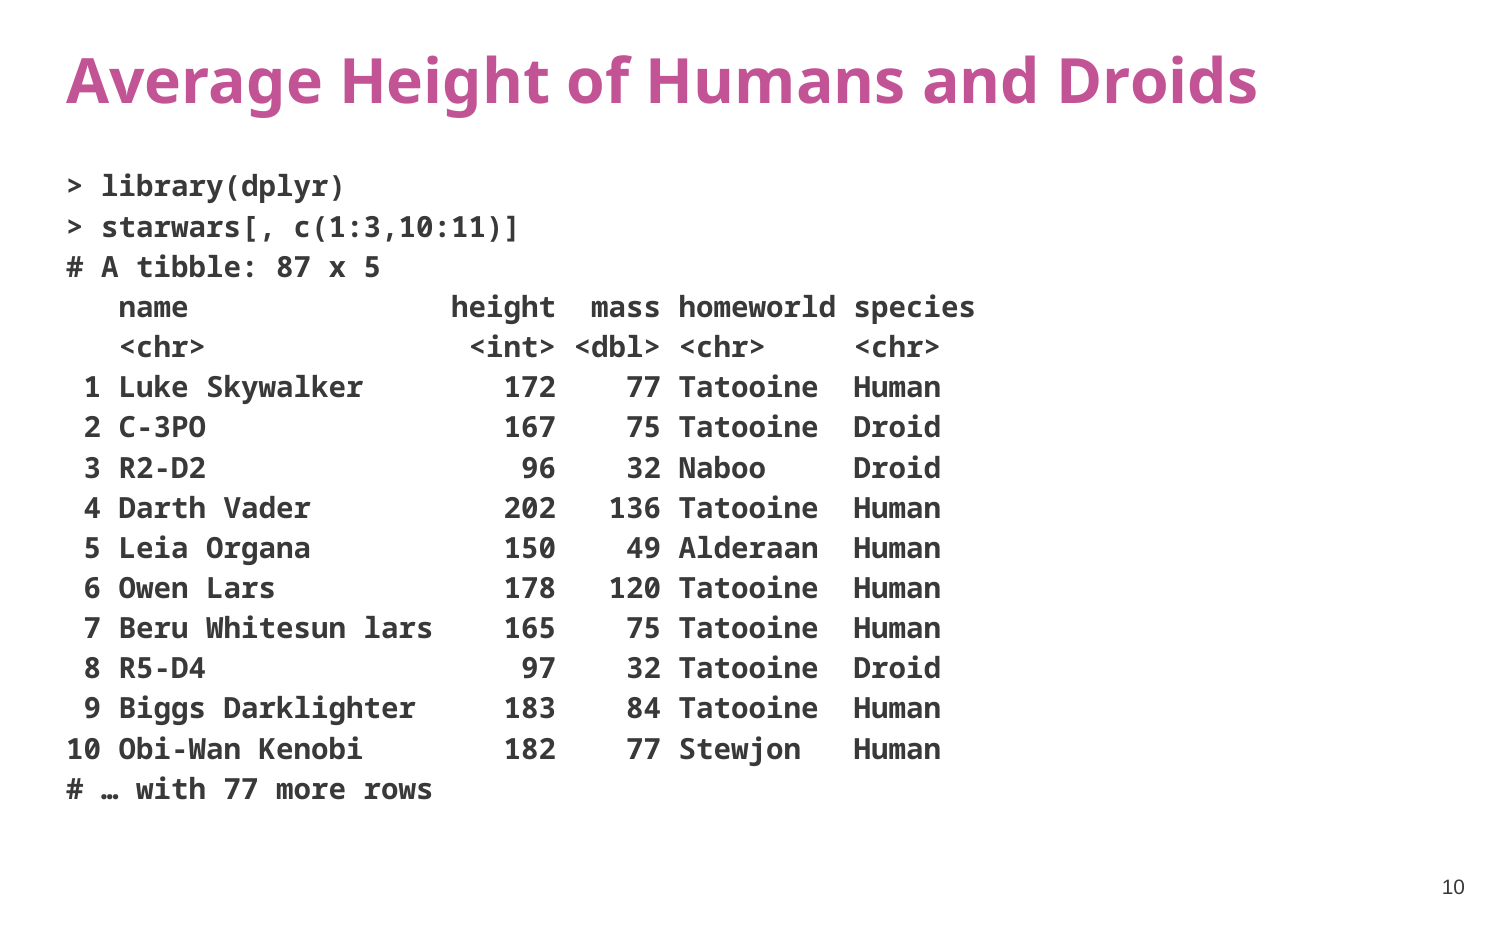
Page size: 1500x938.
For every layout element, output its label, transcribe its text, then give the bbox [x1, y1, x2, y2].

list > library(dplyr) > starwars[, c(1:3,10:11)] # A tibble: 87 x 5 name height mass homeworld species <chr> <int> <dbl> <chr> <chr> 1 Luke Skywalker 172 77 Tatooine Human 2 C-3PO 167 75 Tatooine Droid 3 R2-D2 96 32 Naboo Droid 4 Darth Vader 202 136 Tatooine Human 5 Leia Organa 150 49 Alderaan Human 6 Owen Lars 178 120 Tatooine Human 7 Beru Whitesun lars 165 75 Tatooine Human 8 R5-D4 97 32 Tatooine Droid 9 Biggs Darklighter 183 84 Tatooine Human 10 Obi-Wan Kenobi 182 77 Stewjon Human # … with 77 more rows [51, 147, 1449, 840]
slide_number <number> [1389, 849, 1480, 922]
title Average Height of Humans and Droids [51, 25, 1449, 130]
